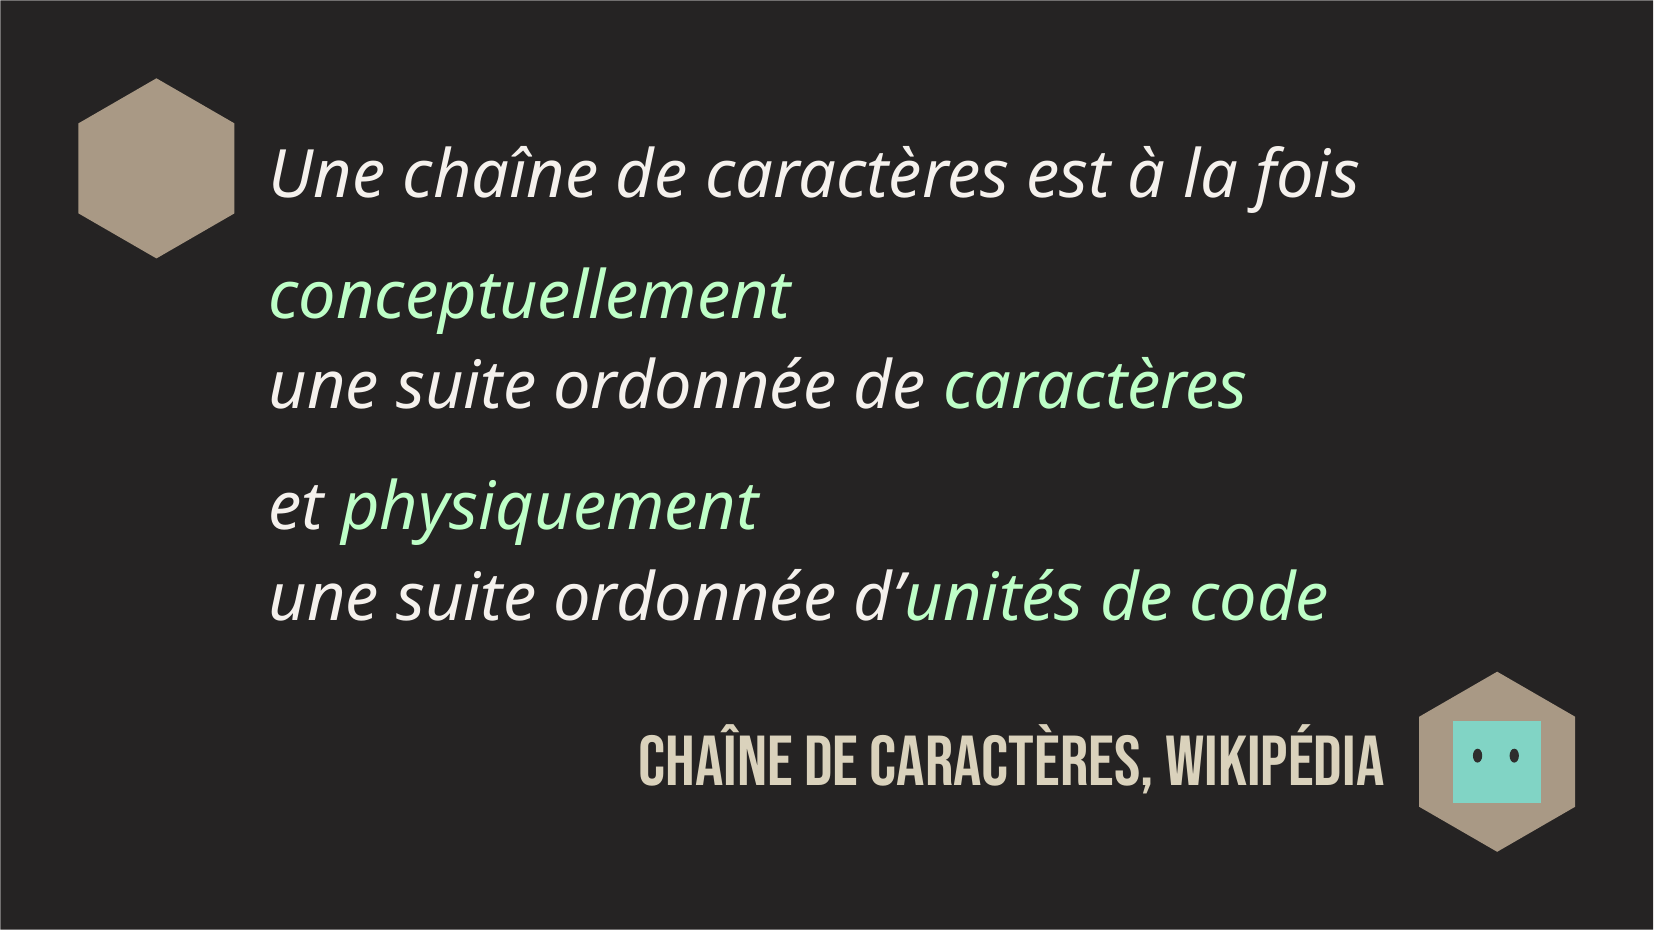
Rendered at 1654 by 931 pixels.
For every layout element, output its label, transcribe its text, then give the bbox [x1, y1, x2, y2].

list Une chaîne de caractères est à la fois conceptuellement une suite ordonnée de caractères et physiquement une suite ordonnée d’unités de code [250, 126, 1391, 666]
title Chaîne de caractères, Wikipédia [244, 686, 1385, 842]
picture [1452, 721, 1542, 804]
